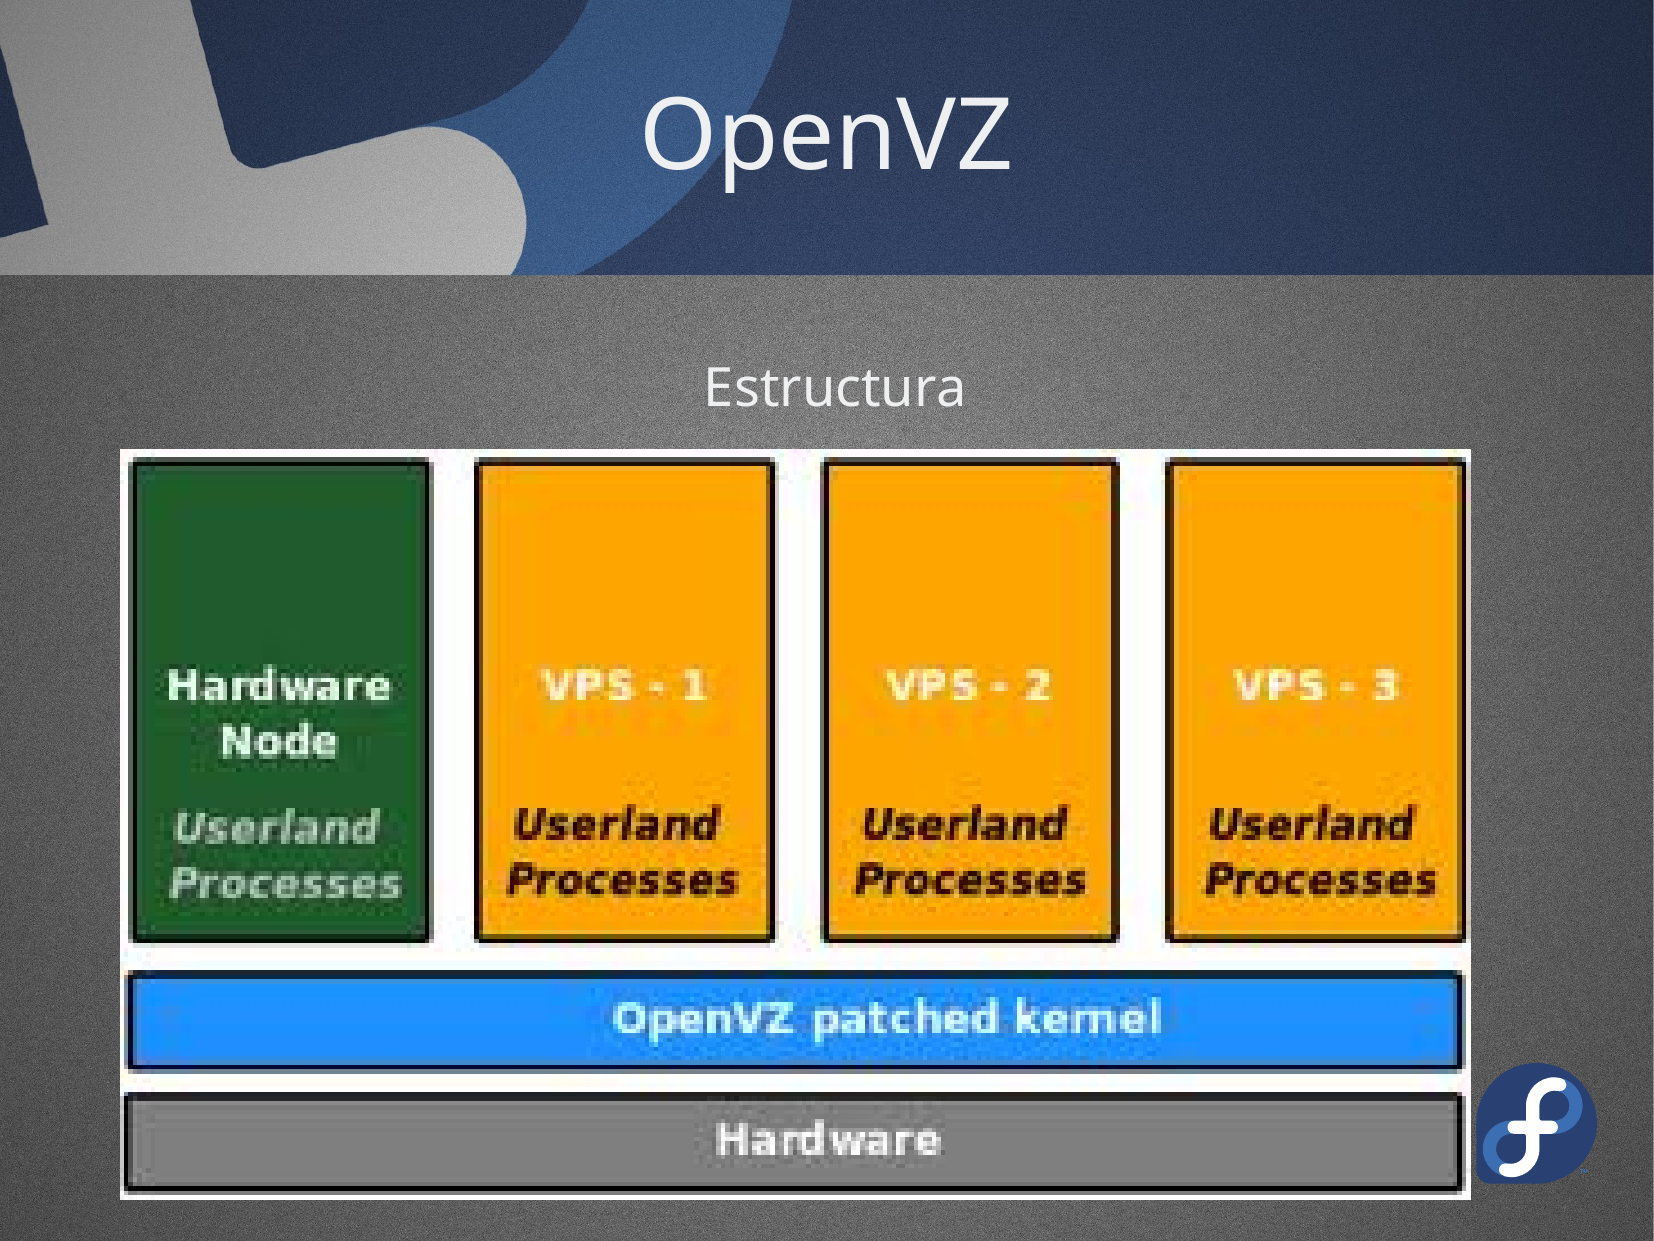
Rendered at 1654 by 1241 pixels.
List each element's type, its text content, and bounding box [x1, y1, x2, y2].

text_box Estructura [88, 354, 1565, 1064]
picture [0, 0, 1654, 1241]
text_box OpenVZ [88, 29, 1565, 237]
